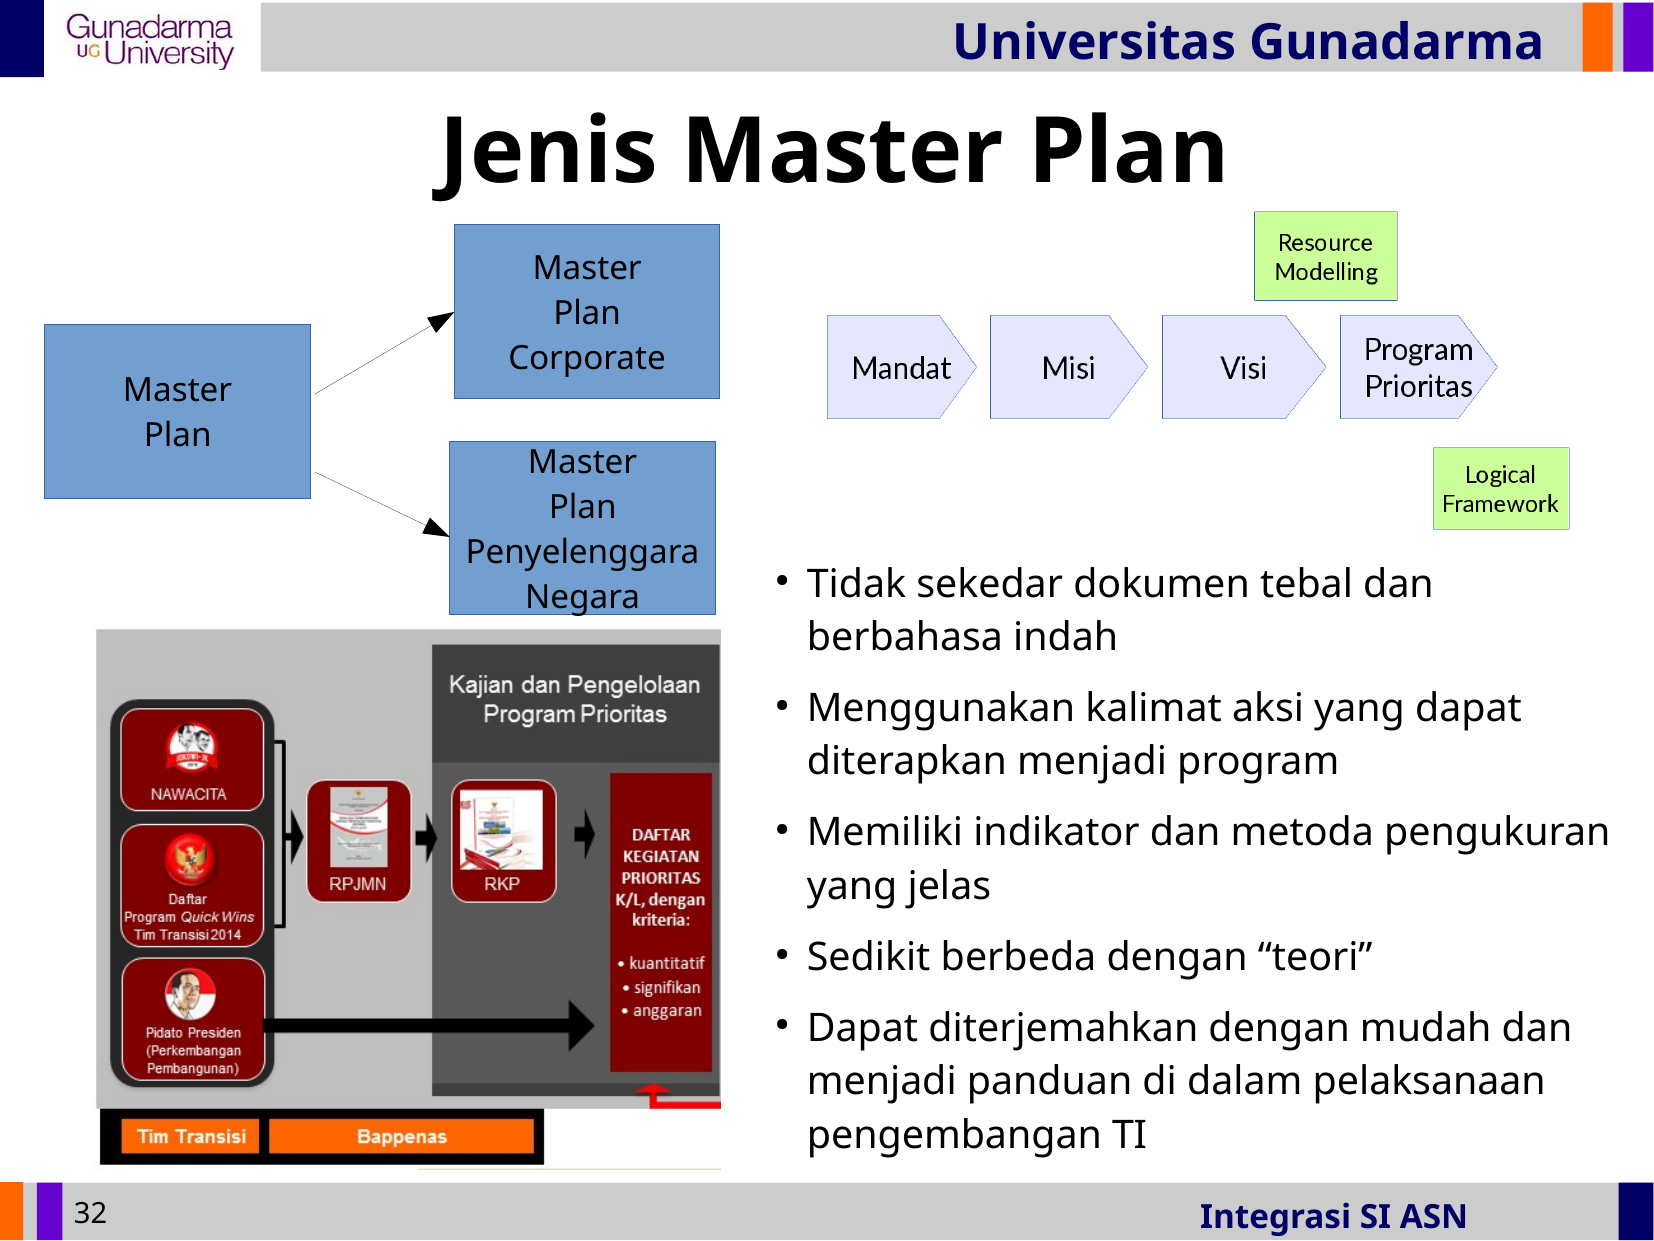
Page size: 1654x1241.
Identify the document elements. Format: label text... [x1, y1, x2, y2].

text_box Master Plan Penyelenggara Negara [449, 441, 716, 615]
picture [814, 209, 1576, 532]
text_box Master Plan Corporate [454, 224, 720, 399]
list Tidak sekedar dokumen tebal dan berbahasa indah Menggunakan kalimat aksi yang dapat diterapkan menjadi program Memiliki indikator dan metoda pengukuran yang jelas Sedikit berbeda dengan “teori” Dapat diterjemahkan dengan mudah dan menjadi panduan di dalam pelaksanaan pengembangan TI [765, 555, 1630, 1171]
text_box Master Plan [44, 324, 311, 499]
picture [90, 618, 721, 1171]
title Jenis Master Plan [78, 84, 1592, 211]
picture [65, 0, 235, 70]
